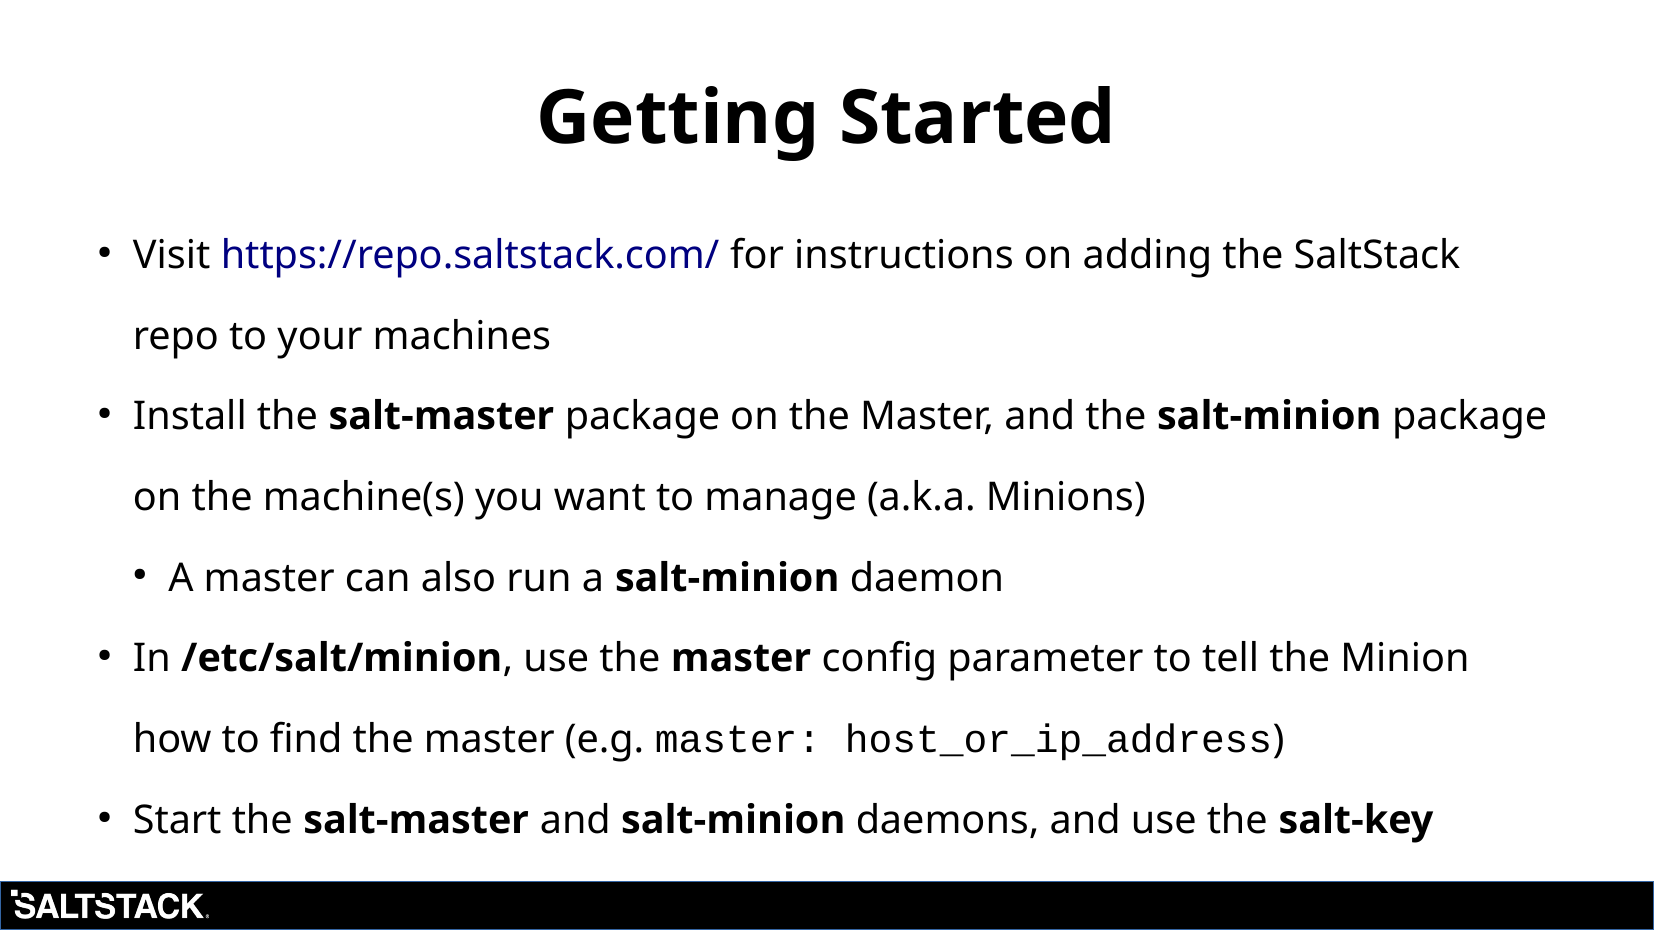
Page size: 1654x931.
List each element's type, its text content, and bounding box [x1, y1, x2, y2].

title Getting Started [82, 37, 1571, 192]
text_box Visit https://repo.saltstack.com/ for instructions on adding the SaltStack repo to your machines Install the salt-master package on the Master, and the salt-minion package on the machine(s) you want to manage (a.k.a. Minions) A master can also run a salt-minion daemon In /etc/salt/minion, use the master config parameter to tell the Minion how to find the master (e.g. master: host_or_ip_address) Start the salt-master and salt-minion daemons, and use the salt-key command on the Master to accept key exchange requests from Minions. [82, 192, 1571, 867]
text_box [209, 881, 1654, 930]
picture [11, 873, 209, 931]
text_box [0, 881, 11, 930]
